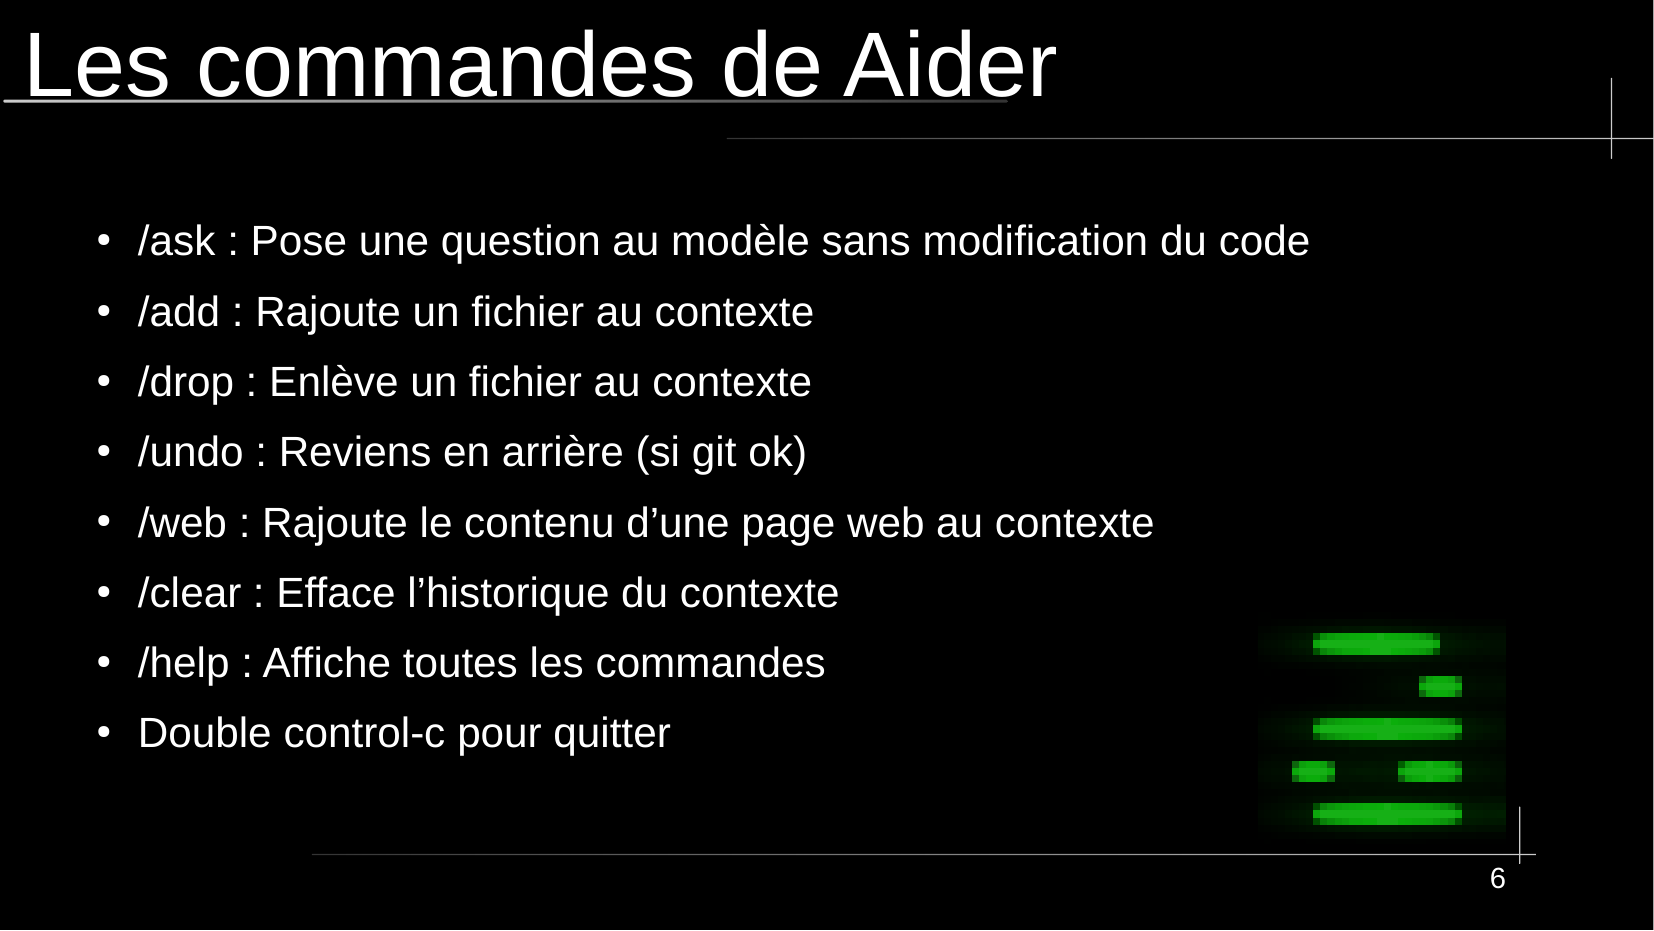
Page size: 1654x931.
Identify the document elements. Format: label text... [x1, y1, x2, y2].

picture [1257, 596, 1506, 844]
title Les commandes de Aider [23, 11, 1589, 119]
list /ask : Pose une question au modèle sans modification du code /add : Rajoute un fichier au contexte /drop : Enlève un fichier au contexte /undo : Reviens en arrière (si git ok) /web : Rajoute le contenu d’une page web au contexte /clear : Efface l’historique du contexte /help : Affiche toutes les commandes Double control-c pour quitter [82, 217, 1571, 758]
